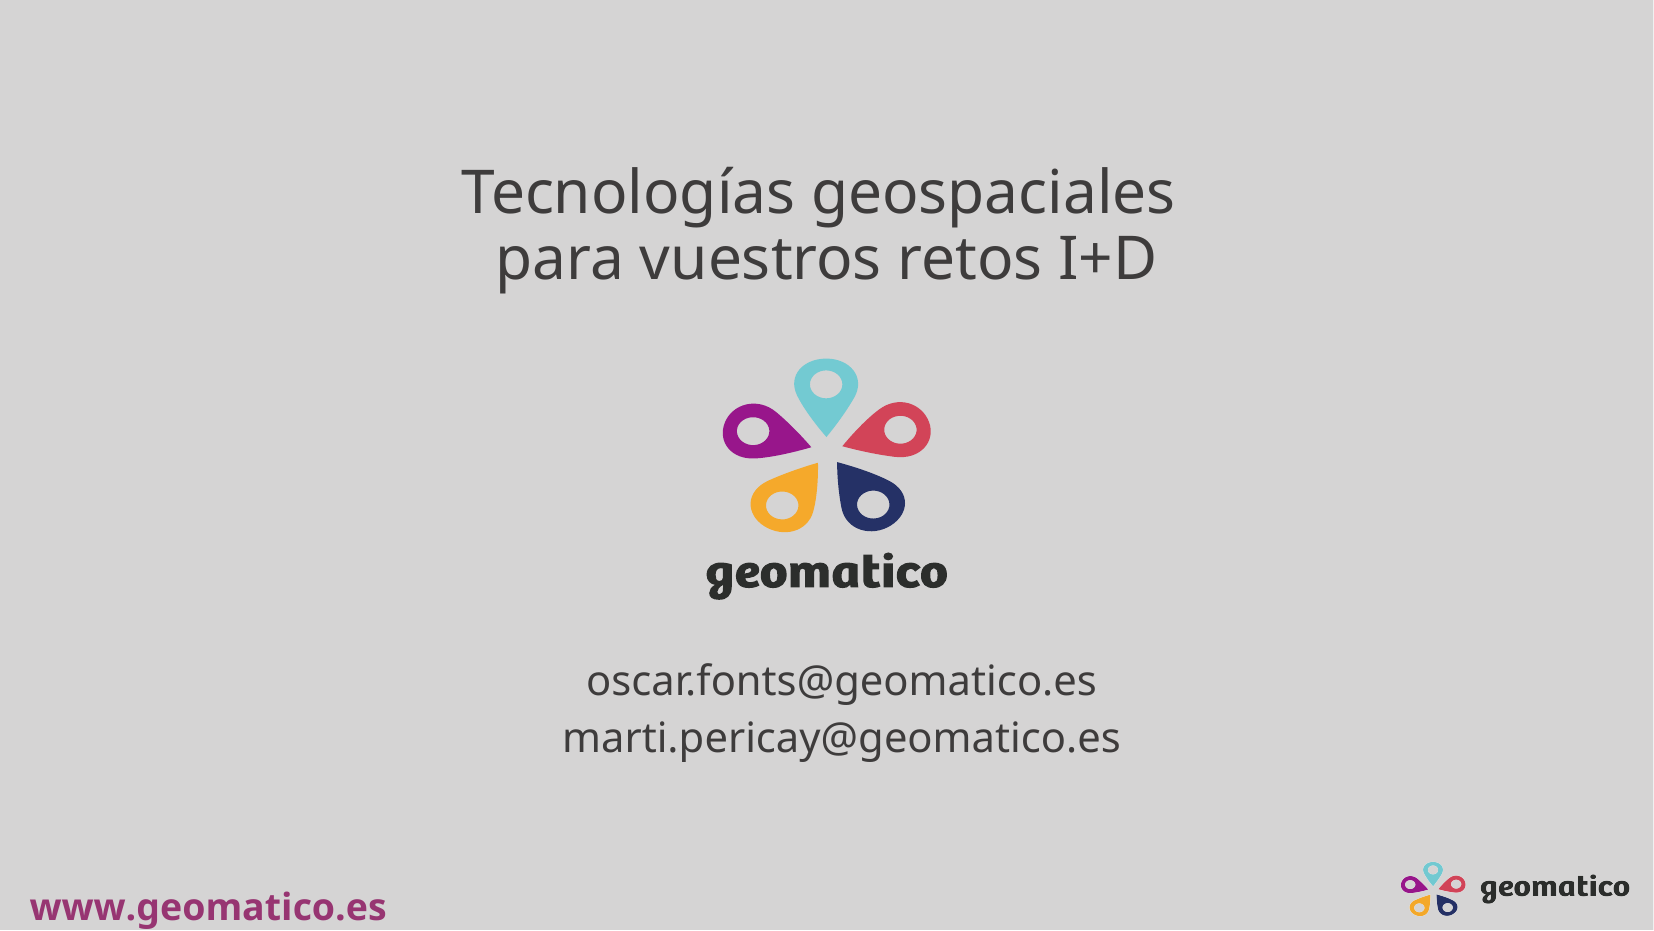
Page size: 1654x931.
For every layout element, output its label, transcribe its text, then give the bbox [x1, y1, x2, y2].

picture [679, 341, 975, 609]
text_box oscar.fonts@geomatico.esmarti.pericay@geomatico.es [531, 586, 1152, 772]
picture [1389, 856, 1642, 922]
text_box Tecnologías geospaciales para vuestros retos I+D [342, 153, 1312, 412]
